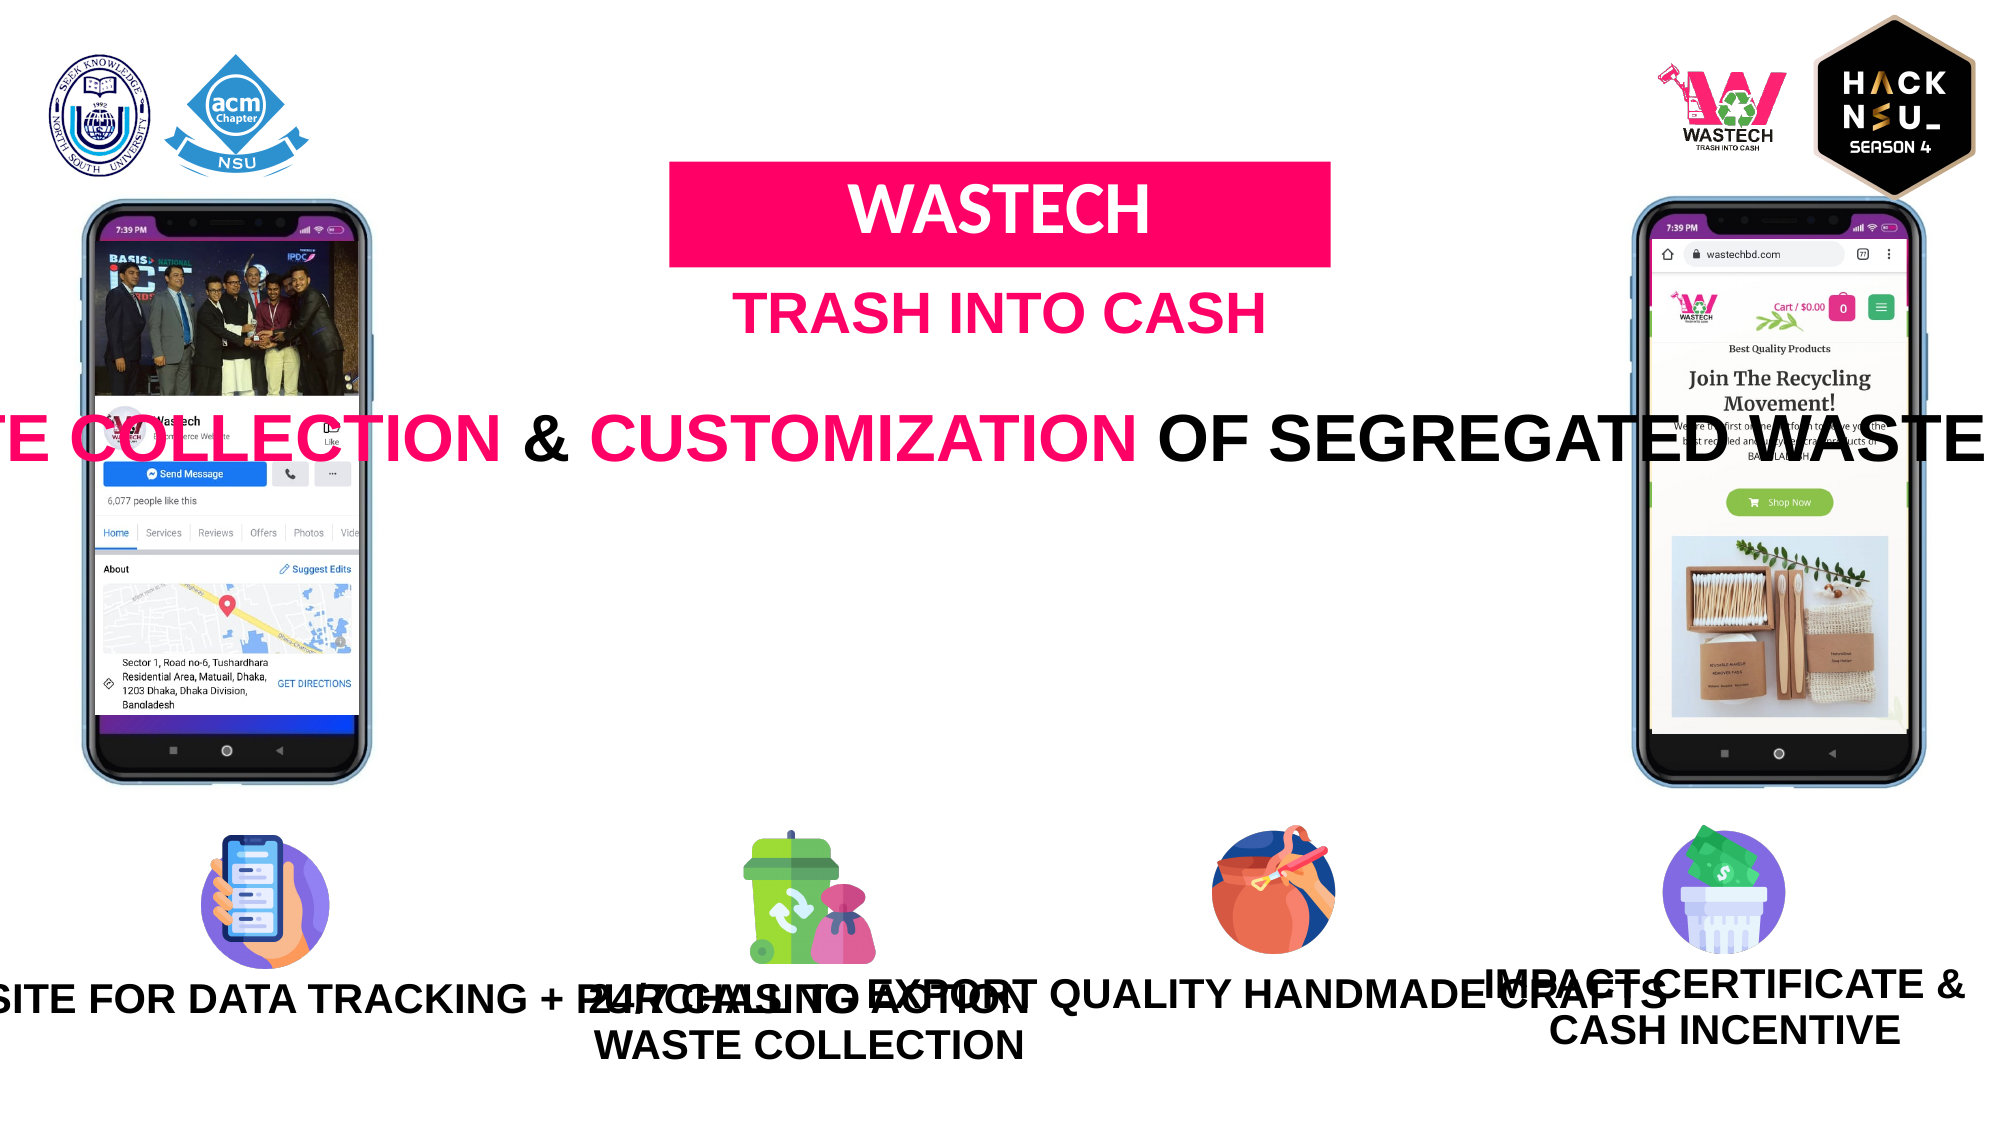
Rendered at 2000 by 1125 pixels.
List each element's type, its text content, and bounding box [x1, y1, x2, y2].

text_box 24/7 CALL TO ACTION WASTE COLLECTION [571, 968, 1048, 1085]
picture [307, 422, 340, 454]
text_box IMPACT CERTIFICATE & CASH INCENTIVE [1487, 953, 1963, 1070]
text_box WASTECH [669, 161, 1331, 268]
picture [743, 830, 876, 964]
picture [164, 54, 309, 177]
text_box EXPORT QUALITY HANDMADE CRAFTS [1029, 963, 1506, 1080]
picture [198, 835, 332, 969]
text_box APPS & WEBSITE FOR DATA TRACKING + PURCHASING [29, 968, 548, 1085]
picture [73, 192, 381, 794]
picture [1660, 825, 1788, 954]
picture [41, 54, 157, 177]
picture [1625, 2, 2000, 794]
text_box TRASH INTO CASH [687, 273, 1313, 359]
text_box ONE STOP SOLUTION FOR DEMAND WISE WASTE COLLECTION & CUSTOMIZATION OF SEGREGATED WASTE INTO UPCYCLED & RECYLABLE MERCHANDISE [340, 393, 1667, 732]
picture [1209, 825, 1338, 954]
